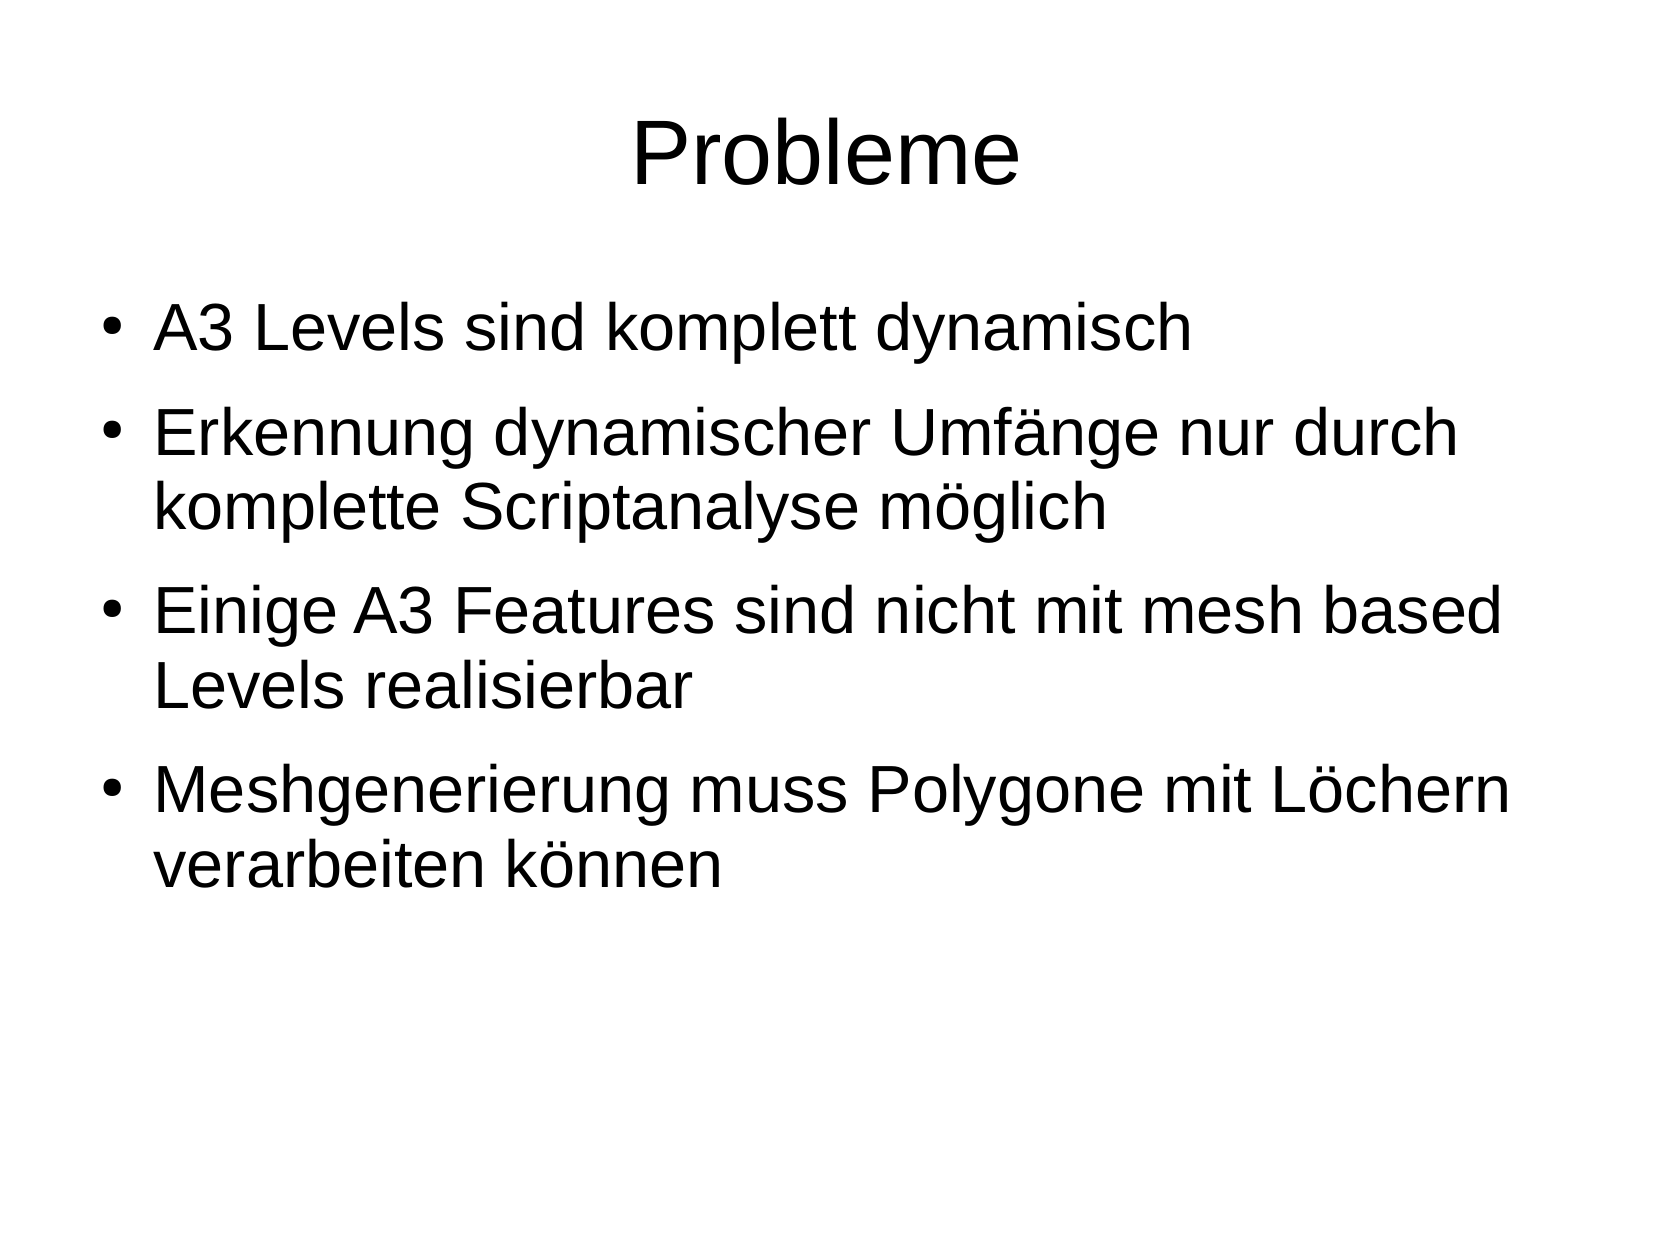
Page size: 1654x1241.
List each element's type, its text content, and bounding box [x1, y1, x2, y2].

list A3 Levels sind komplett dynamisch Erkennung dynamischer Umfänge nur durch komplette Scriptanalyse möglich Einige A3 Features sind nicht mit mesh based Levels realisierbar Meshgenerierung muss Polygone mit Löchern verarbeiten können [82, 290, 1571, 1109]
title Probleme [82, 49, 1571, 257]
